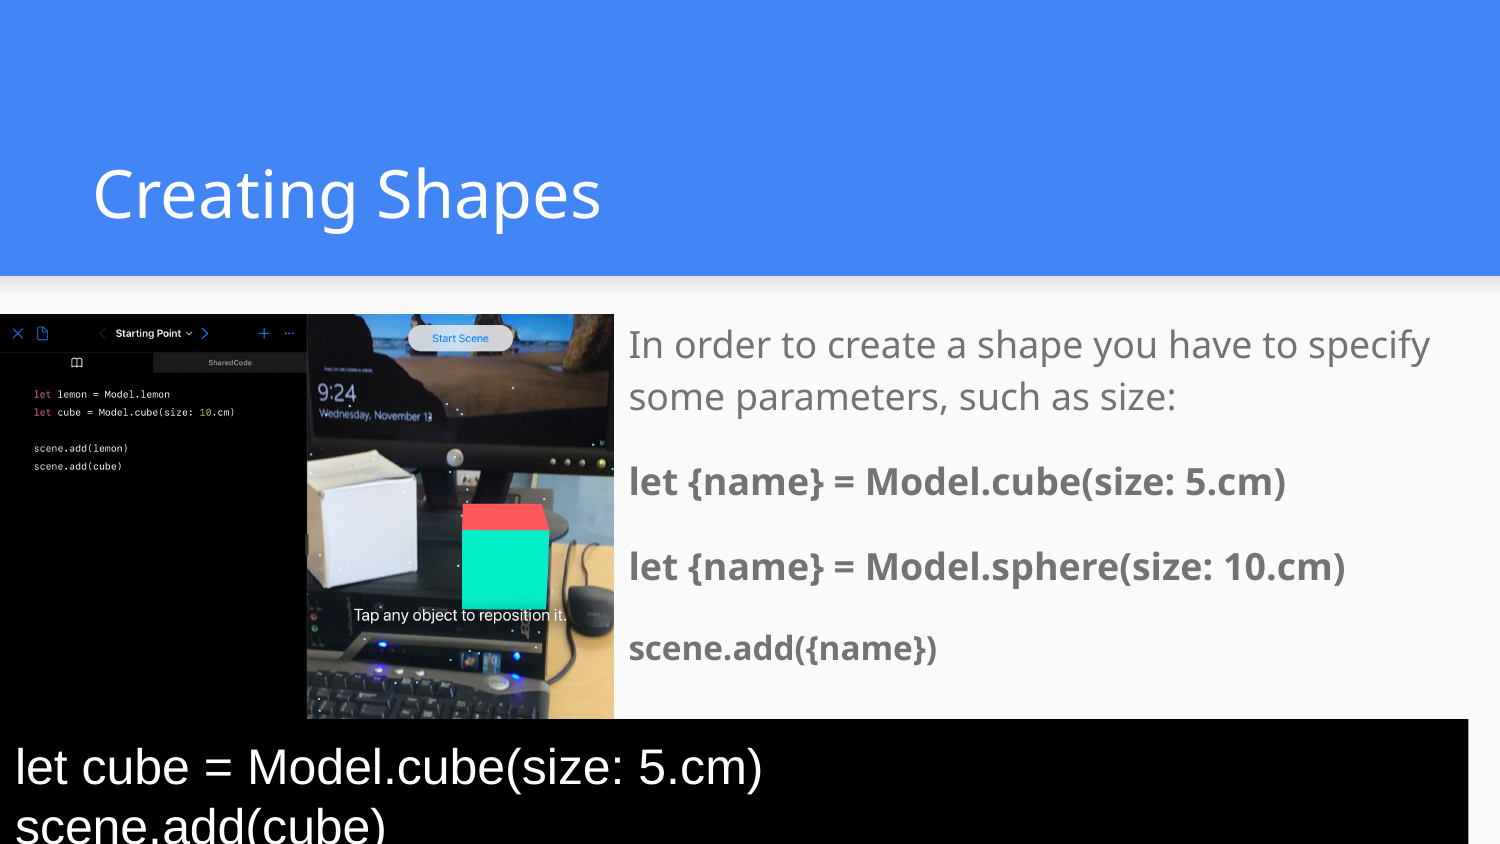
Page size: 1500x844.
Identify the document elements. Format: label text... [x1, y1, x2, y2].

text_box let cube = Model.cube(size: 5.cm) scene.add(cube) [0, 719, 1469, 844]
list In order to create a shape you have to specify some parameters, such as size: let {name} = Model.cube(size: 5.cm) let {name} = Model.sphere(size: 10.cm) scene.add({name}) [613, 299, 1500, 744]
picture [0, 314, 614, 719]
title Creating Shapes [77, 121, 1427, 248]
